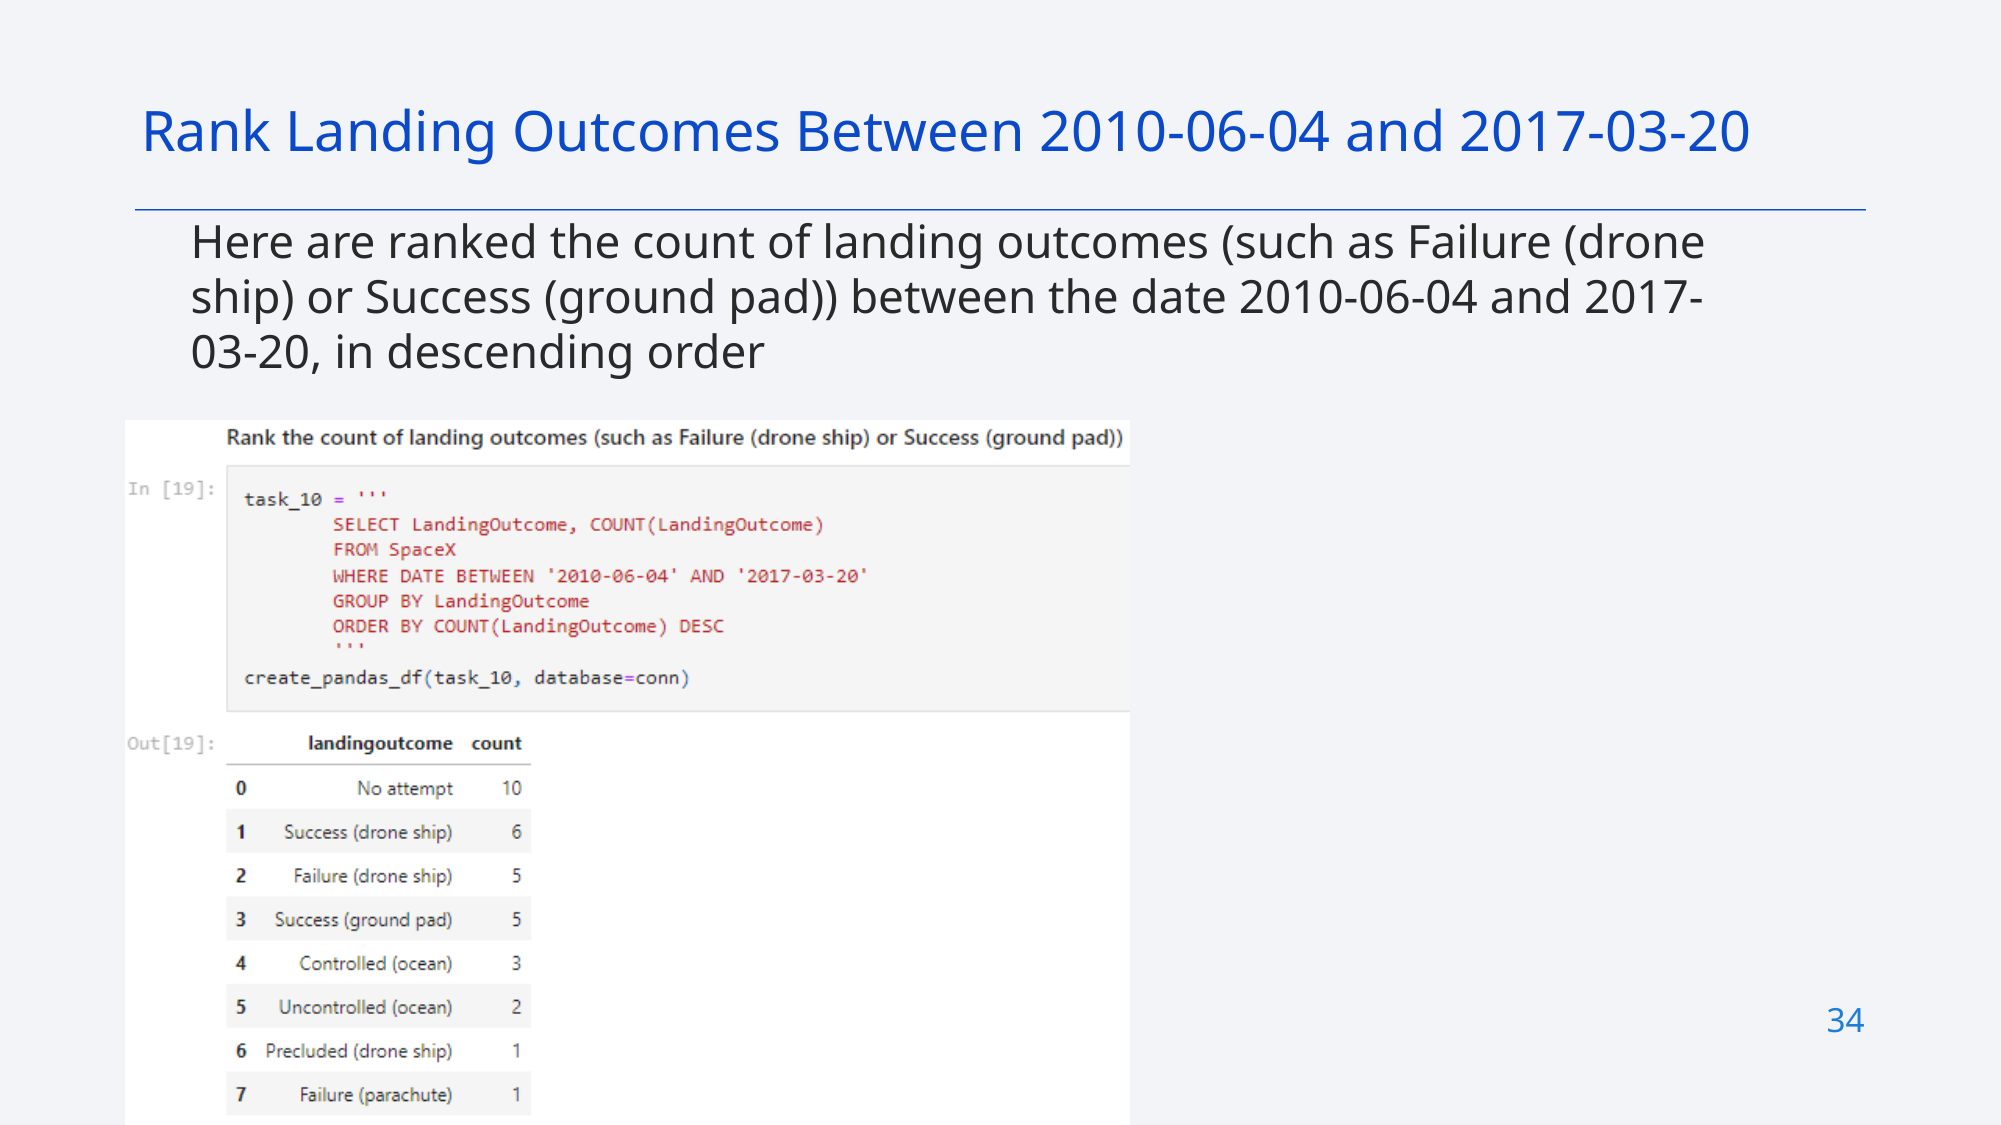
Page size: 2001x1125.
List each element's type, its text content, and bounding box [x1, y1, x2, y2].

picture [0, 0, 2001, 1125]
text_box Rank Landing Outcomes Between 2010-06-04 and 2017-03-20 [126, 88, 1852, 179]
list Here are ranked the count of landing outcomes (such as Failure (drone ship) or Success (ground pad)) between the date 2010-06-04 and 2017-03-20, in descending order [175, 204, 1775, 919]
